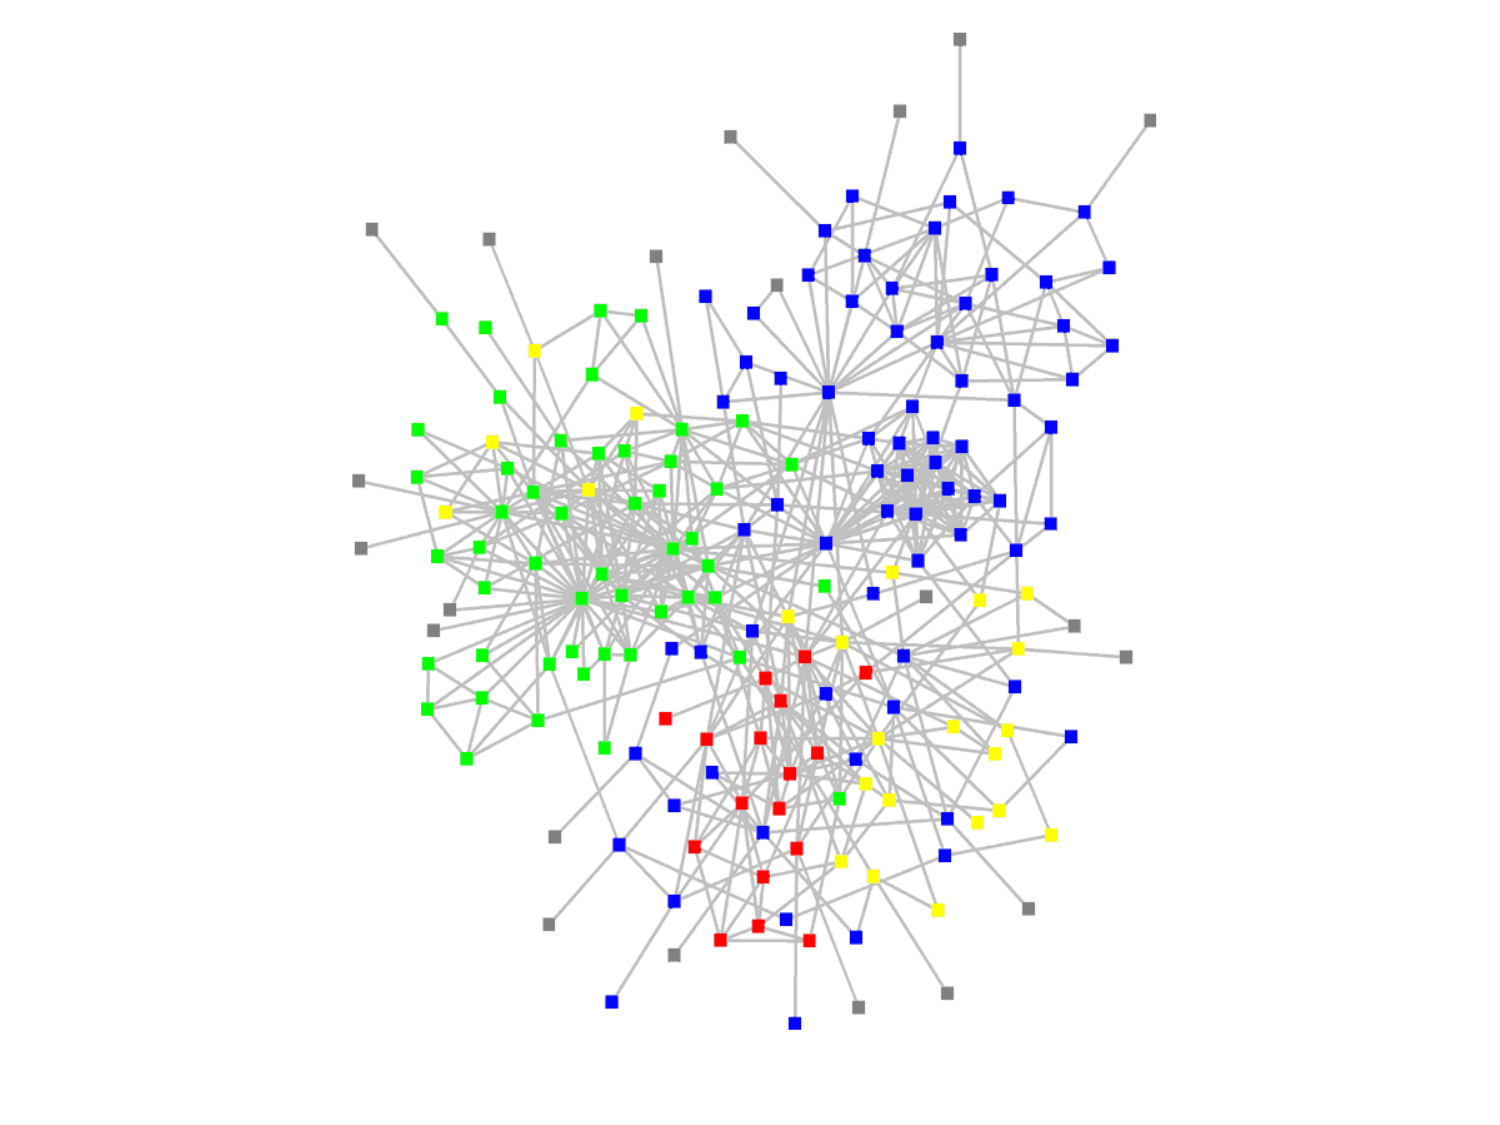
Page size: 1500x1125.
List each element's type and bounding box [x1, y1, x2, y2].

picture [255, 0, 1255, 1095]
